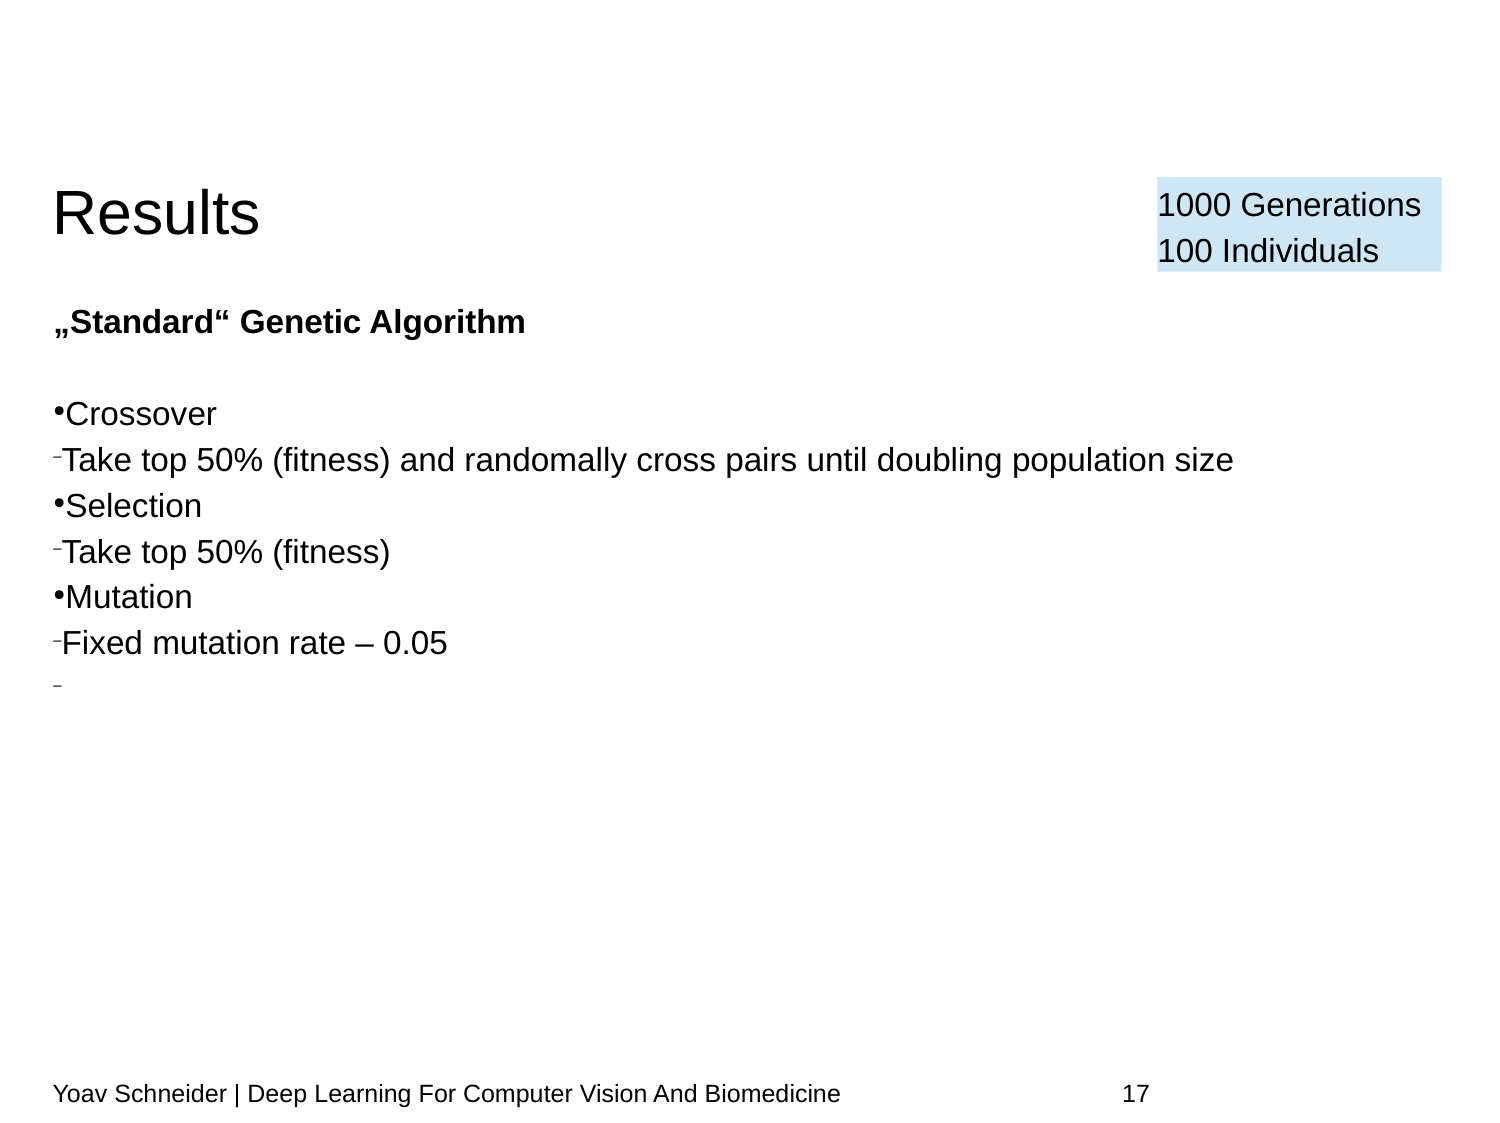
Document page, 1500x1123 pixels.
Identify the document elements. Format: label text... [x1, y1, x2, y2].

text_box Yoav Schneider | Deep Learning For Computer Vision And Biomedicine [52, 1062, 1116, 1123]
title Results [52, 171, 1453, 242]
text_box [1122, 1062, 1459, 1123]
list „Standard“ Genetic Algorithm Crossover Take top 50% (fitness) and randomally cross pairs until doubling population size Selection Take top 50% (fitness) Mutation Fixed mutation rate – 0.05 [53, 294, 1359, 1028]
list 1000 Generations 100 Individuals [1157, 177, 1442, 272]
